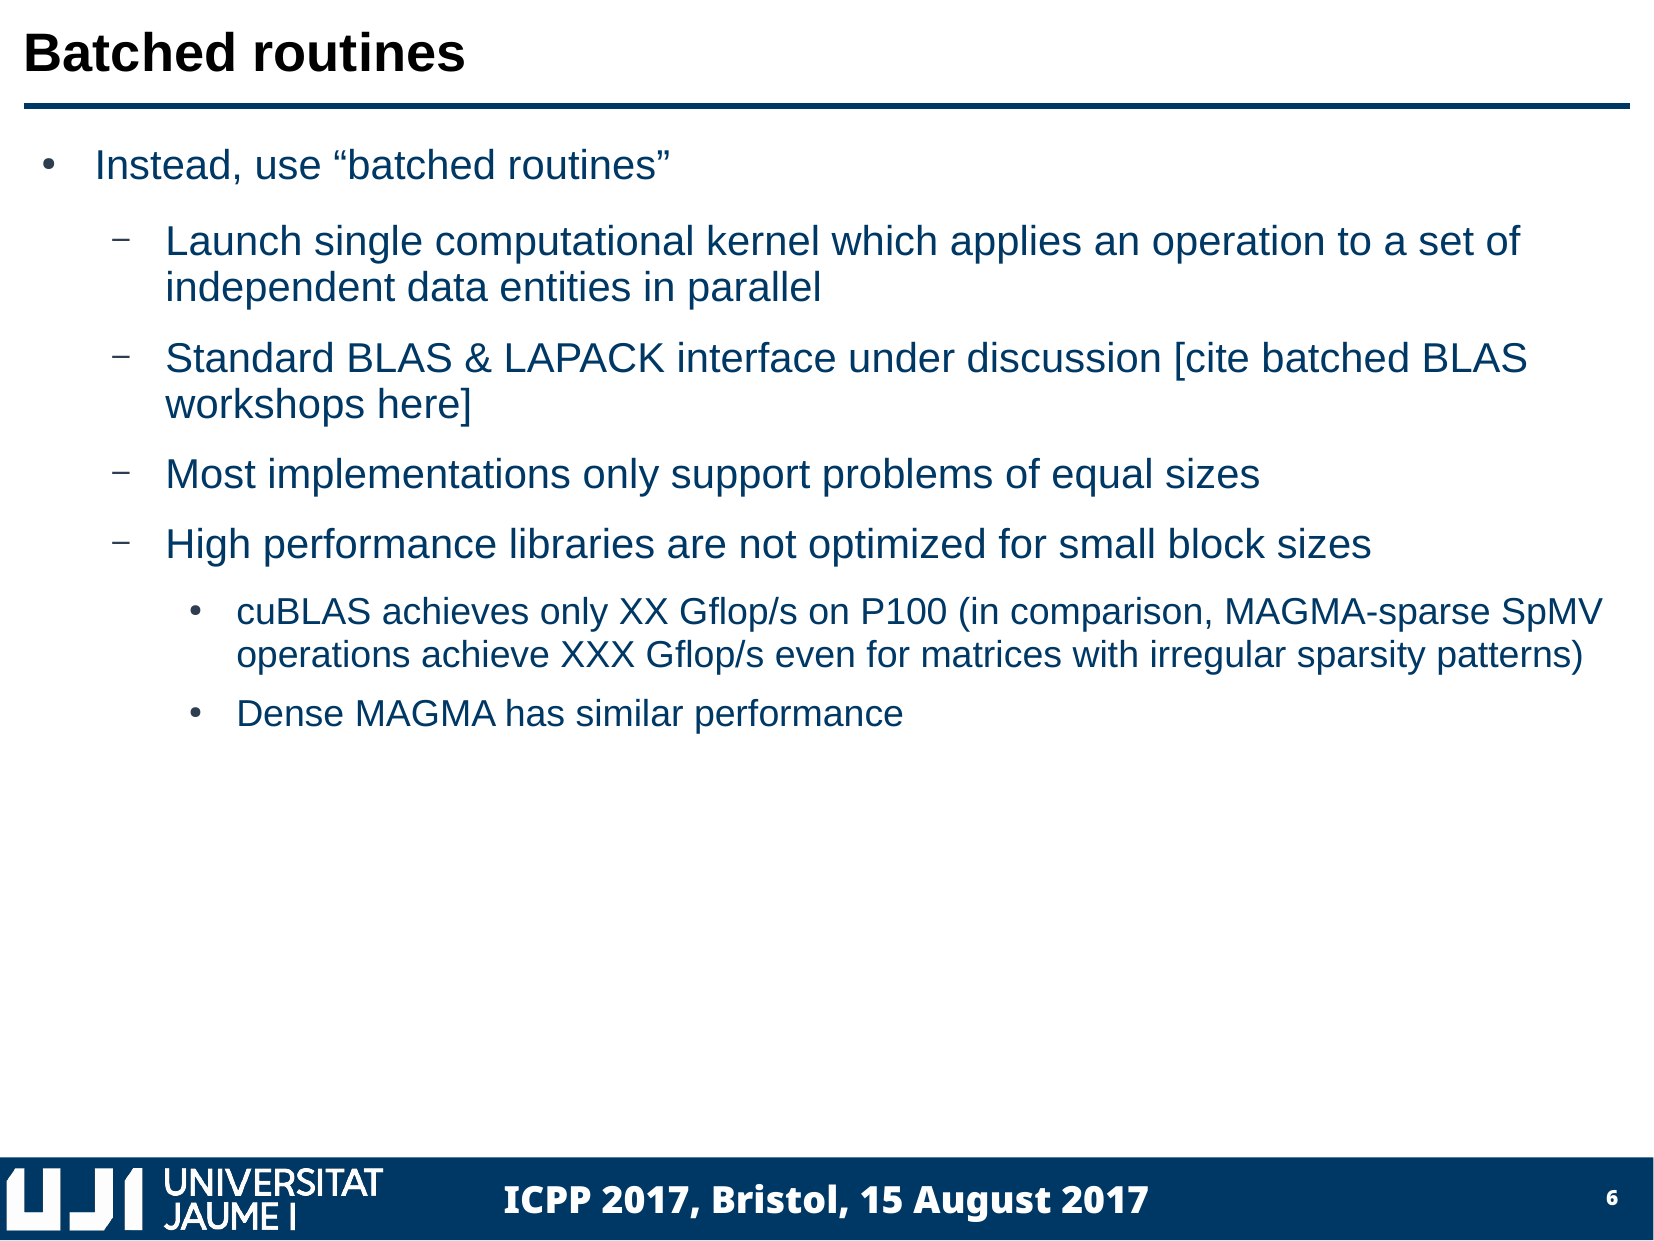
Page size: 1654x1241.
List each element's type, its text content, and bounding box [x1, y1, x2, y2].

list Instead, use “batched routines” Launch single computational kernel which applies an operation to a set of independent data entities in parallel Standard BLAS & LAPACK interface under discussion [cite batched BLAS workshops here] Most implementations only support problems of equal sizes High performance libraries are not optimized for small block sizes cuBLAS achieves only XX Gflop/s on P100 (in comparison, MAGMA-sparse SpMV operations achieve XXX Gflop/s even for matrices with irregular sparsity patterns) Dense MAGMA has similar performance [23, 141, 1630, 1134]
picture [0, 1158, 390, 1241]
title Batched routines [23, 0, 1630, 107]
